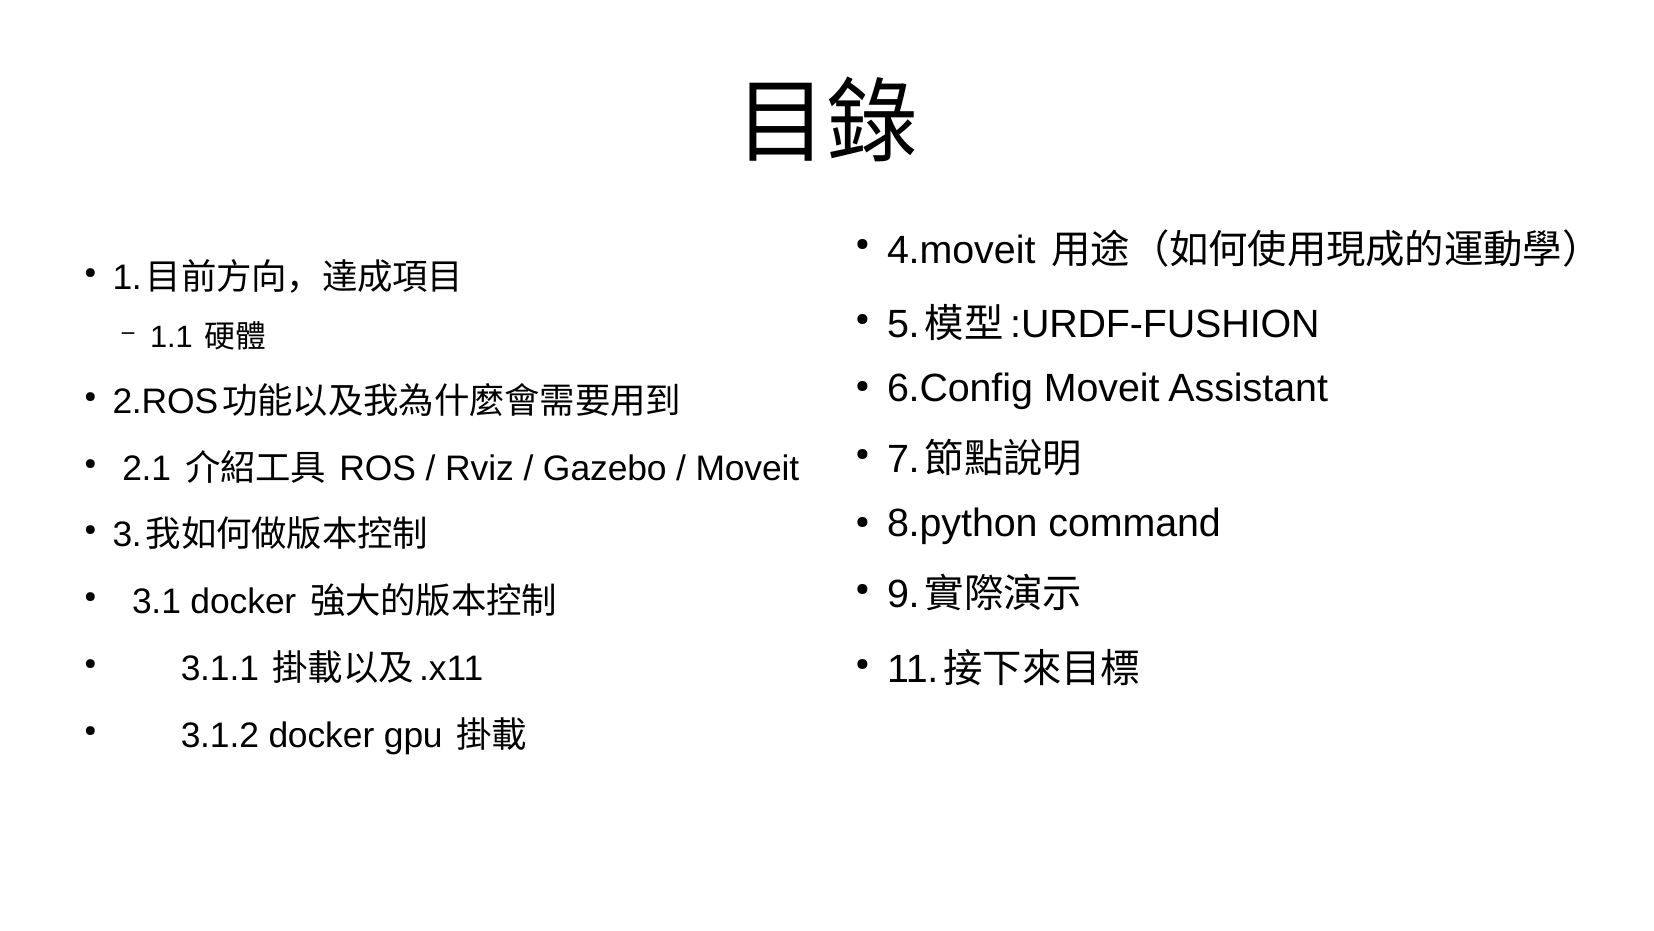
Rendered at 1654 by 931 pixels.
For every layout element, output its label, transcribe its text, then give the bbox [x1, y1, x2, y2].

list 1.目前方向，達成項目 1.1 硬體 2.ROS功能以及我為什麼會需要用到 2.1 介紹工具 ROS / Rviz / Gazebo / Moveit 3.我如何做版本控制 3.1 docker 強大的版本控制 3.1.1 掛載以及.x11 3.1.2 docker gpu 掛載 [75, 248, 802, 788]
list 4.moveit 用途（如何使用現成的運動學） 5.模型:URDF-FUSHION 6.Config Moveit Assistant 7.節點說明 8.python command 9.實際演示 11.接下來目標 [845, 217, 1613, 758]
title 目錄 [82, 37, 1571, 193]
